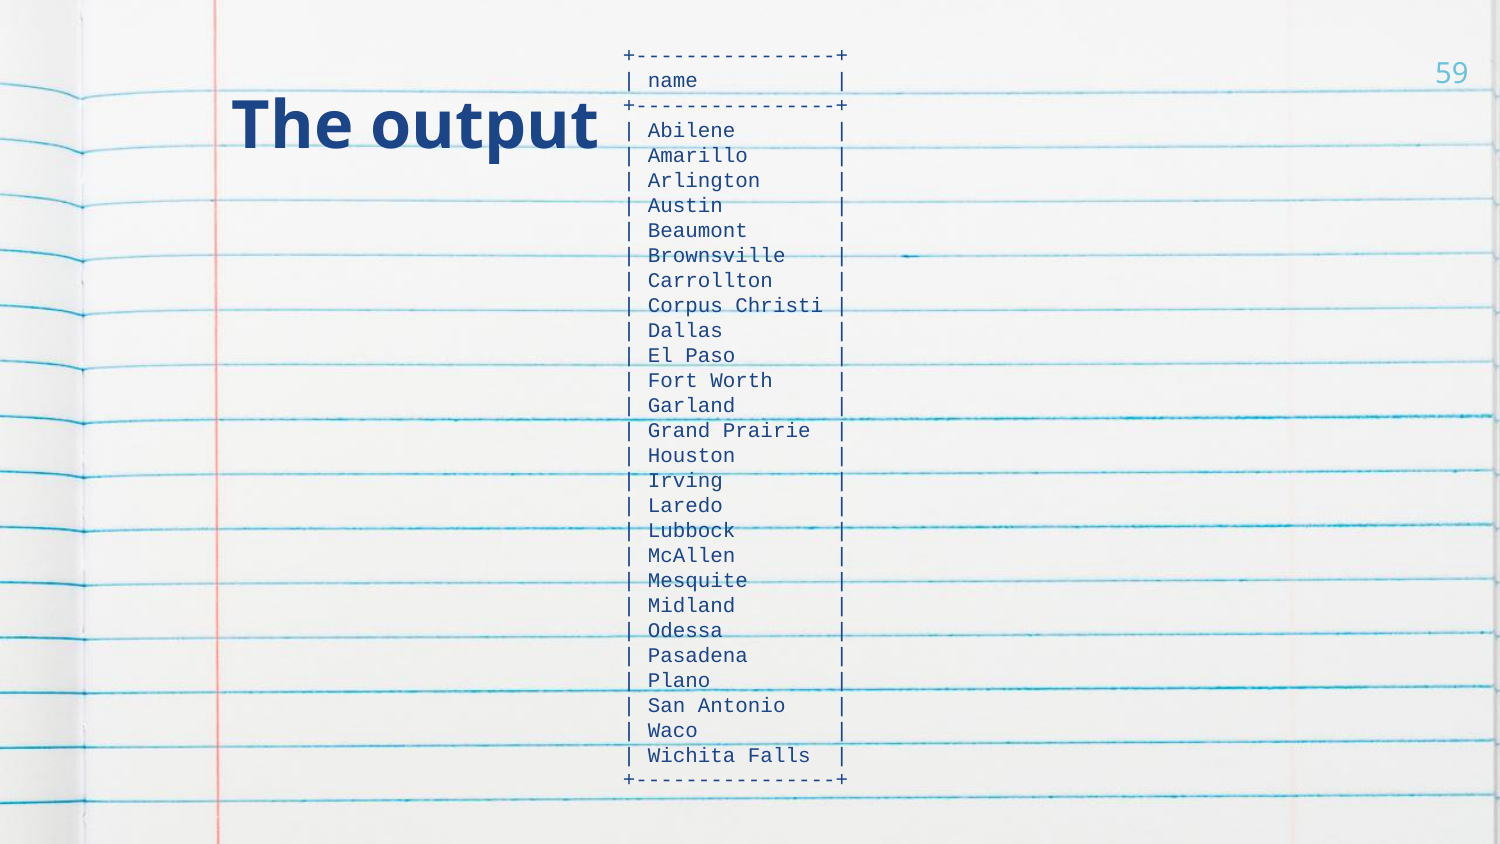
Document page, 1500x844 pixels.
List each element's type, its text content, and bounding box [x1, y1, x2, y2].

slide_number <number> [1378, 41, 1469, 107]
picture [0, 0, 1500, 844]
title The output [231, 21, 1425, 162]
list +----------------+ | name | +----------------+ | Abilene | | Amarillo | | Arlington | | Austin | | Beaumont | | Brownsville | | Carrollton | | Corpus Christi | | Dallas | | El Paso | | Fort Worth | | Garland | | Grand Prairie | | Houston | | Irving | | Laredo | | Lubbock | | McAllen | | Mesquite | | Midland | | Odessa | | Pasadena | | Plano | | San Antonio | | Waco | | Wichita Falls | +----------------+ [608, 41, 1425, 748]
